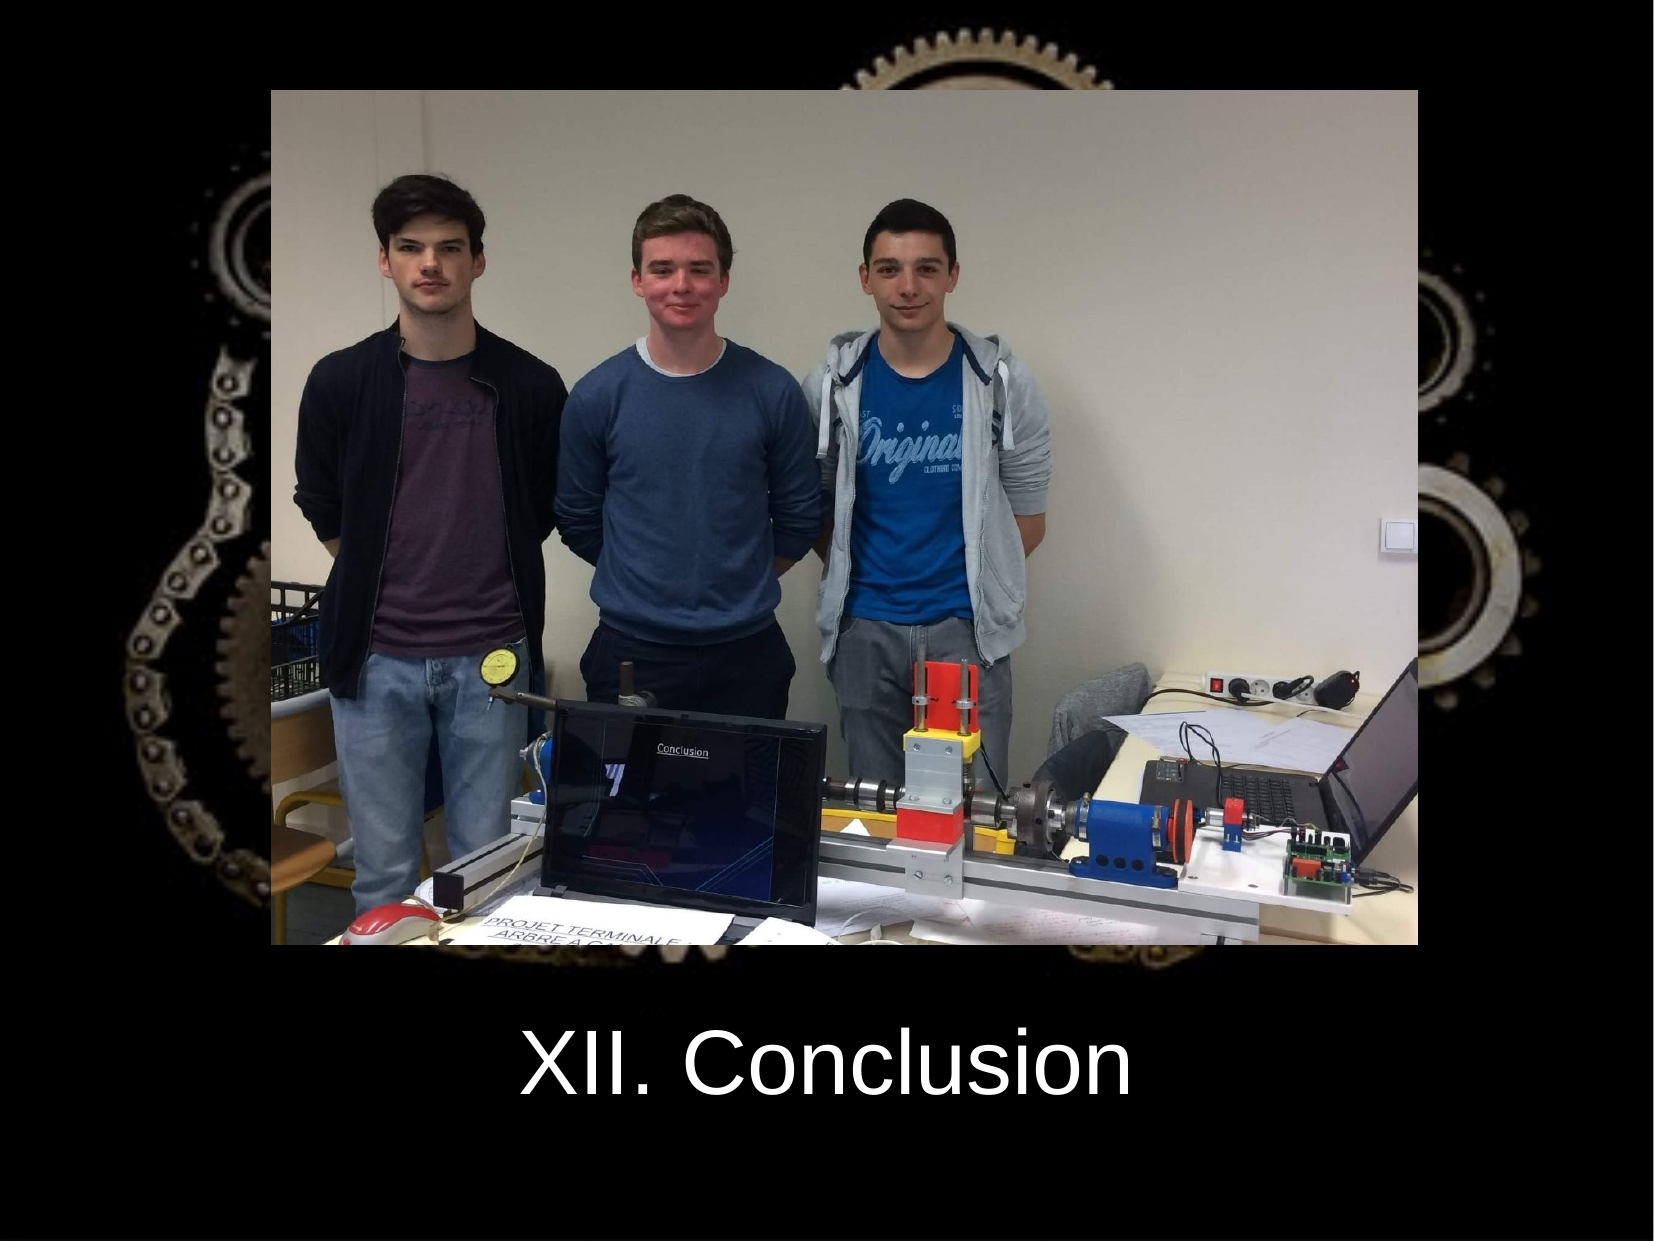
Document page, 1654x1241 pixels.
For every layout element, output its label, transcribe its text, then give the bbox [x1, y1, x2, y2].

text_box XII. Conclusion [35, 1003, 1619, 1122]
picture [0, 0, 1654, 1241]
